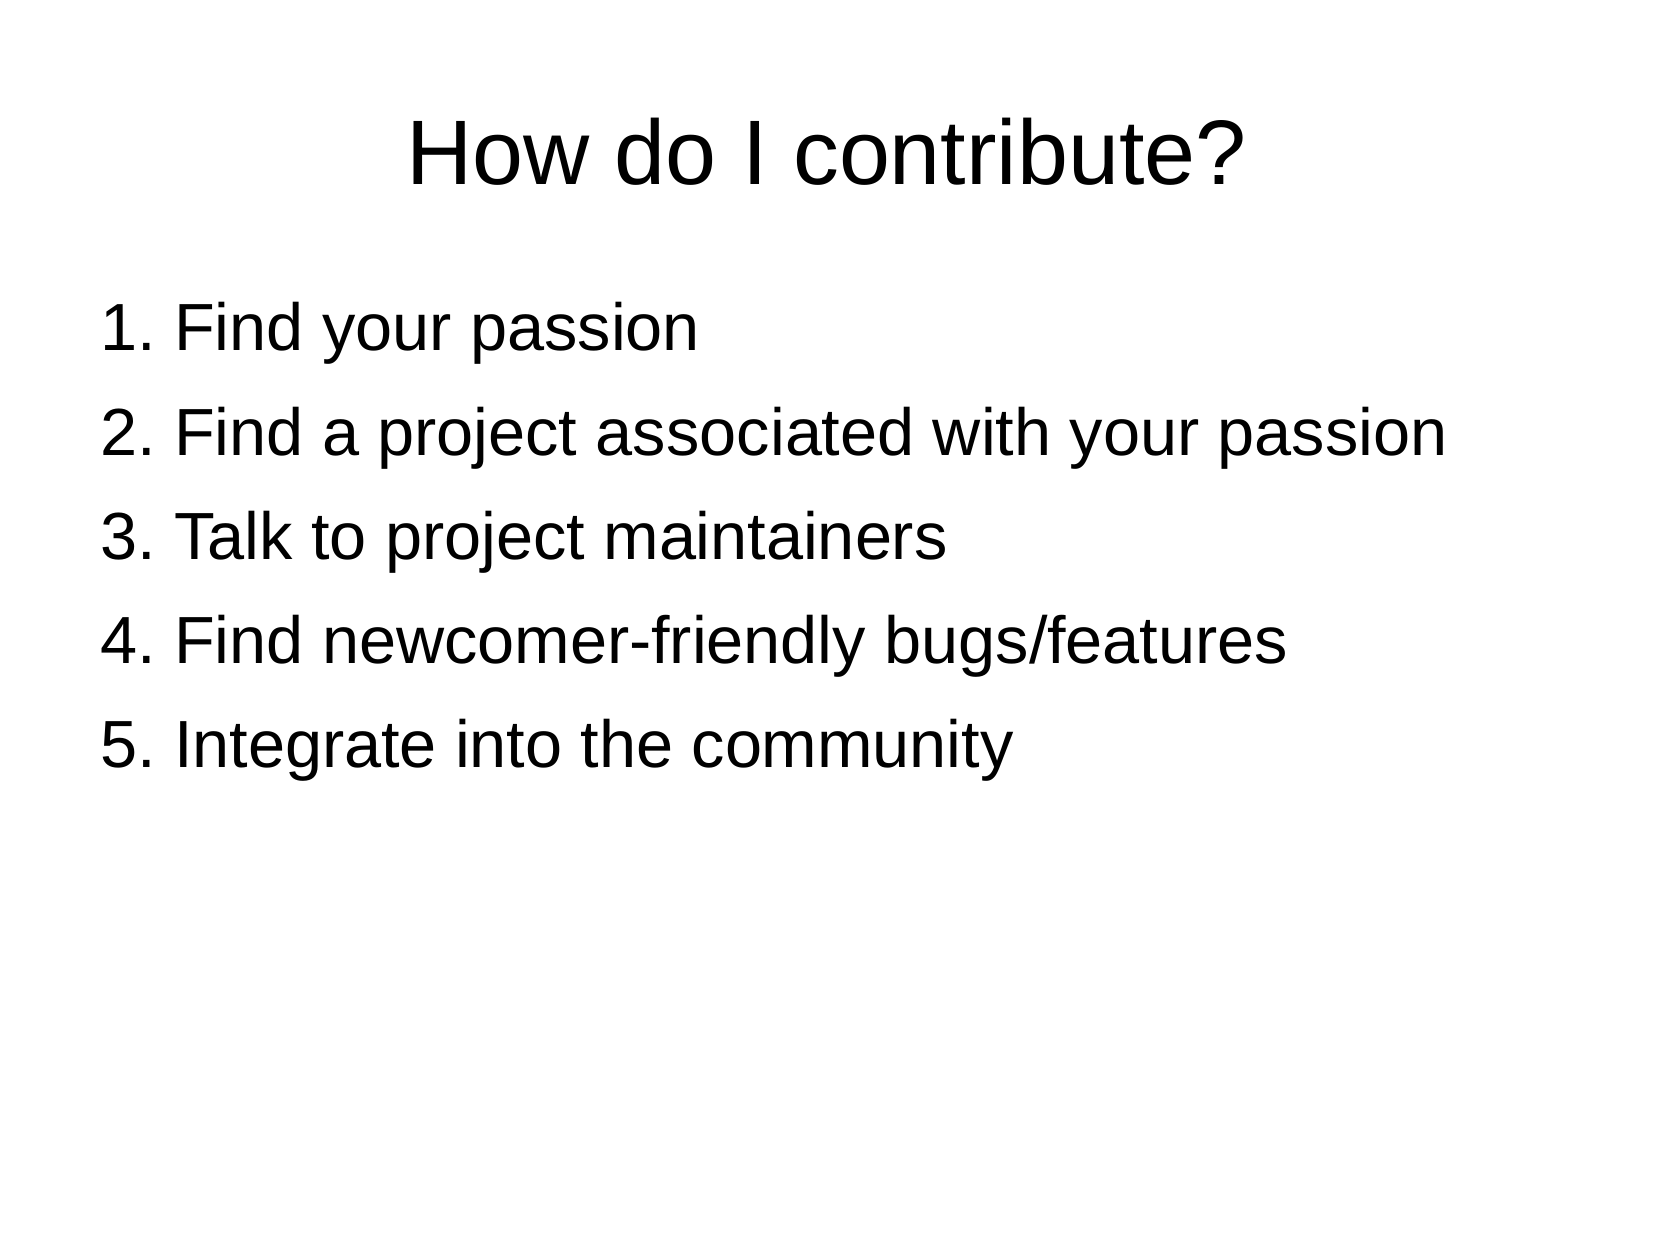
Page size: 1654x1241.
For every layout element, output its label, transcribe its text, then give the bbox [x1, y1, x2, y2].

title How do I contribute? [82, 49, 1571, 257]
list Find your passion Find a project associated with your passion Talk to project maintainers Find newcomer-friendly bugs/features Integrate into the community [82, 290, 1571, 1010]
